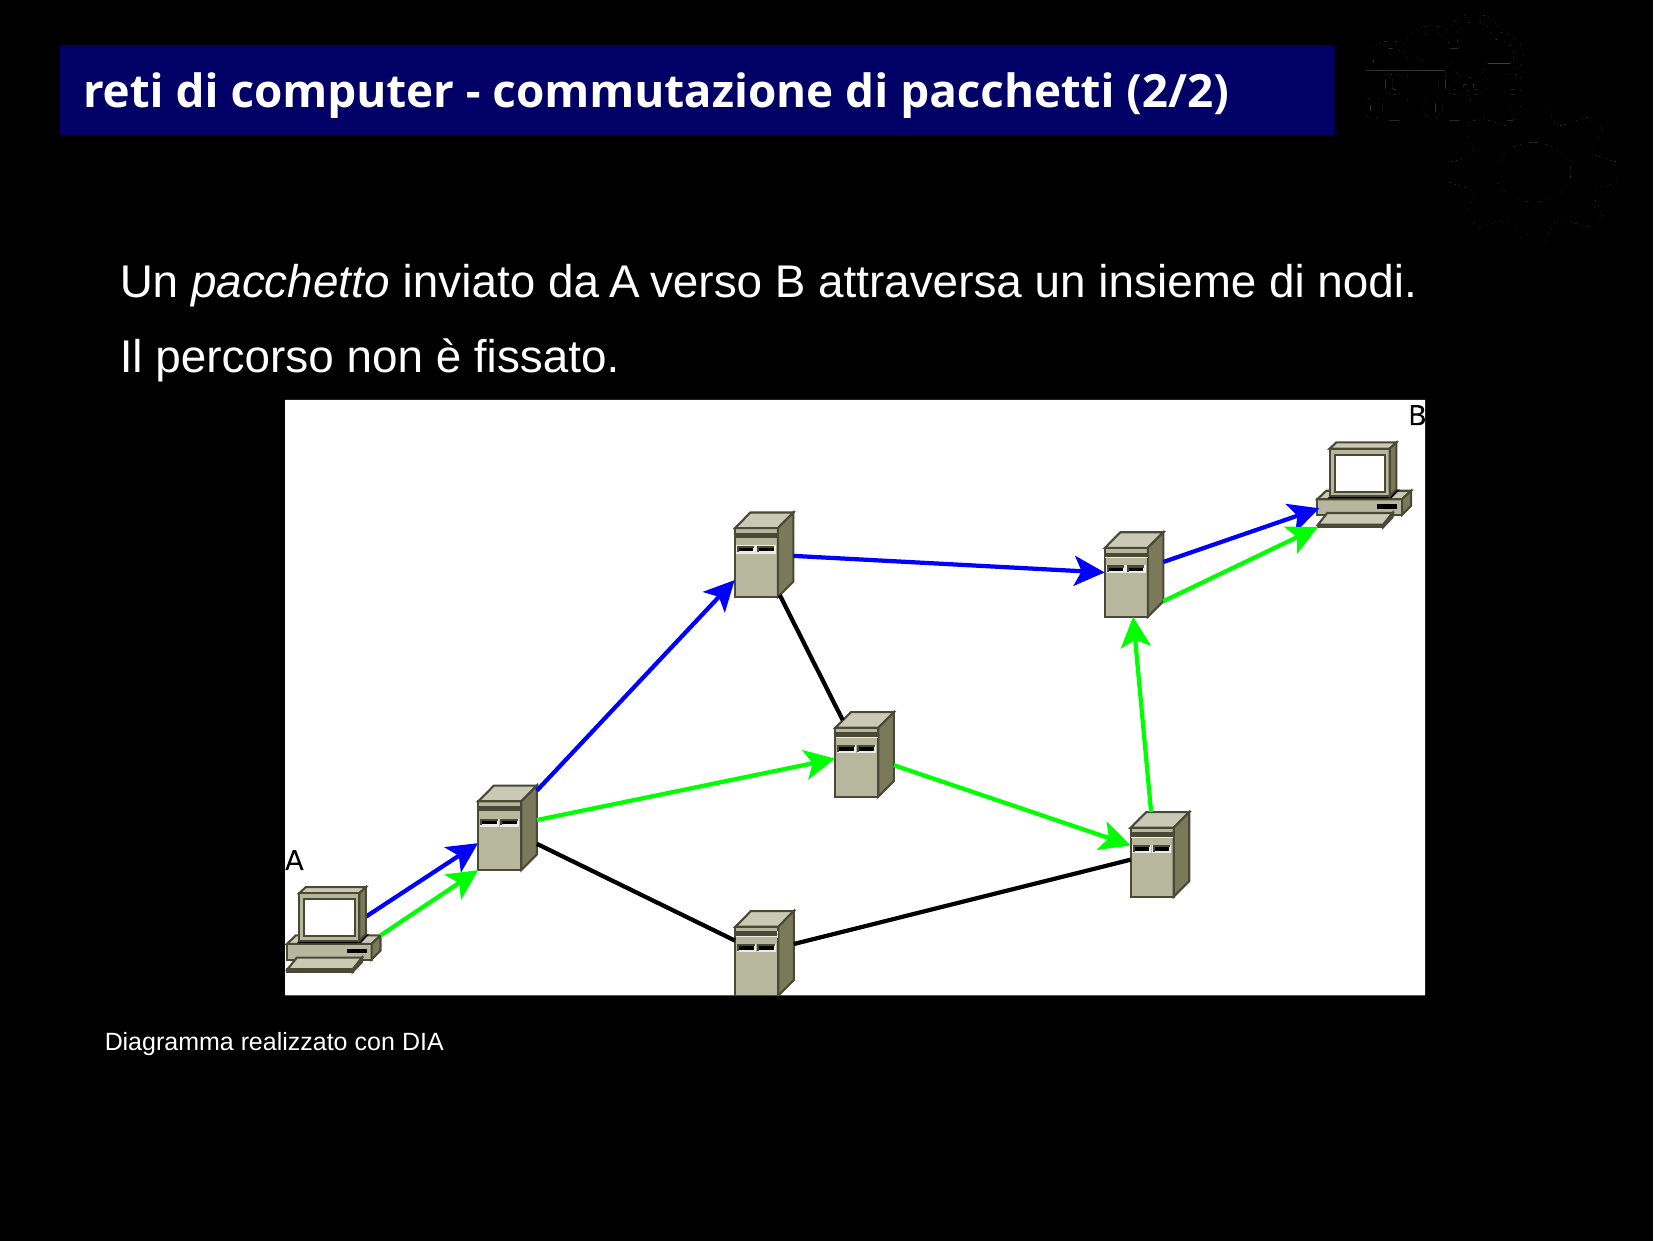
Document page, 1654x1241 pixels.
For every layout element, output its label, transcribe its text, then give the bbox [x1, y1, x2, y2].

list reti di computer - commutazione di pacchetti (2/2) [59, 45, 1335, 136]
picture [1364, 14, 1620, 241]
text_box Diagramma realizzato con DIA [90, 1020, 1653, 1087]
text_box Un pacchetto inviato da A verso B attraversa un insieme di nodi. [105, 248, 1653, 315]
picture [285, 399, 1426, 996]
text_box Il percorso non è fissato. [105, 323, 1653, 391]
